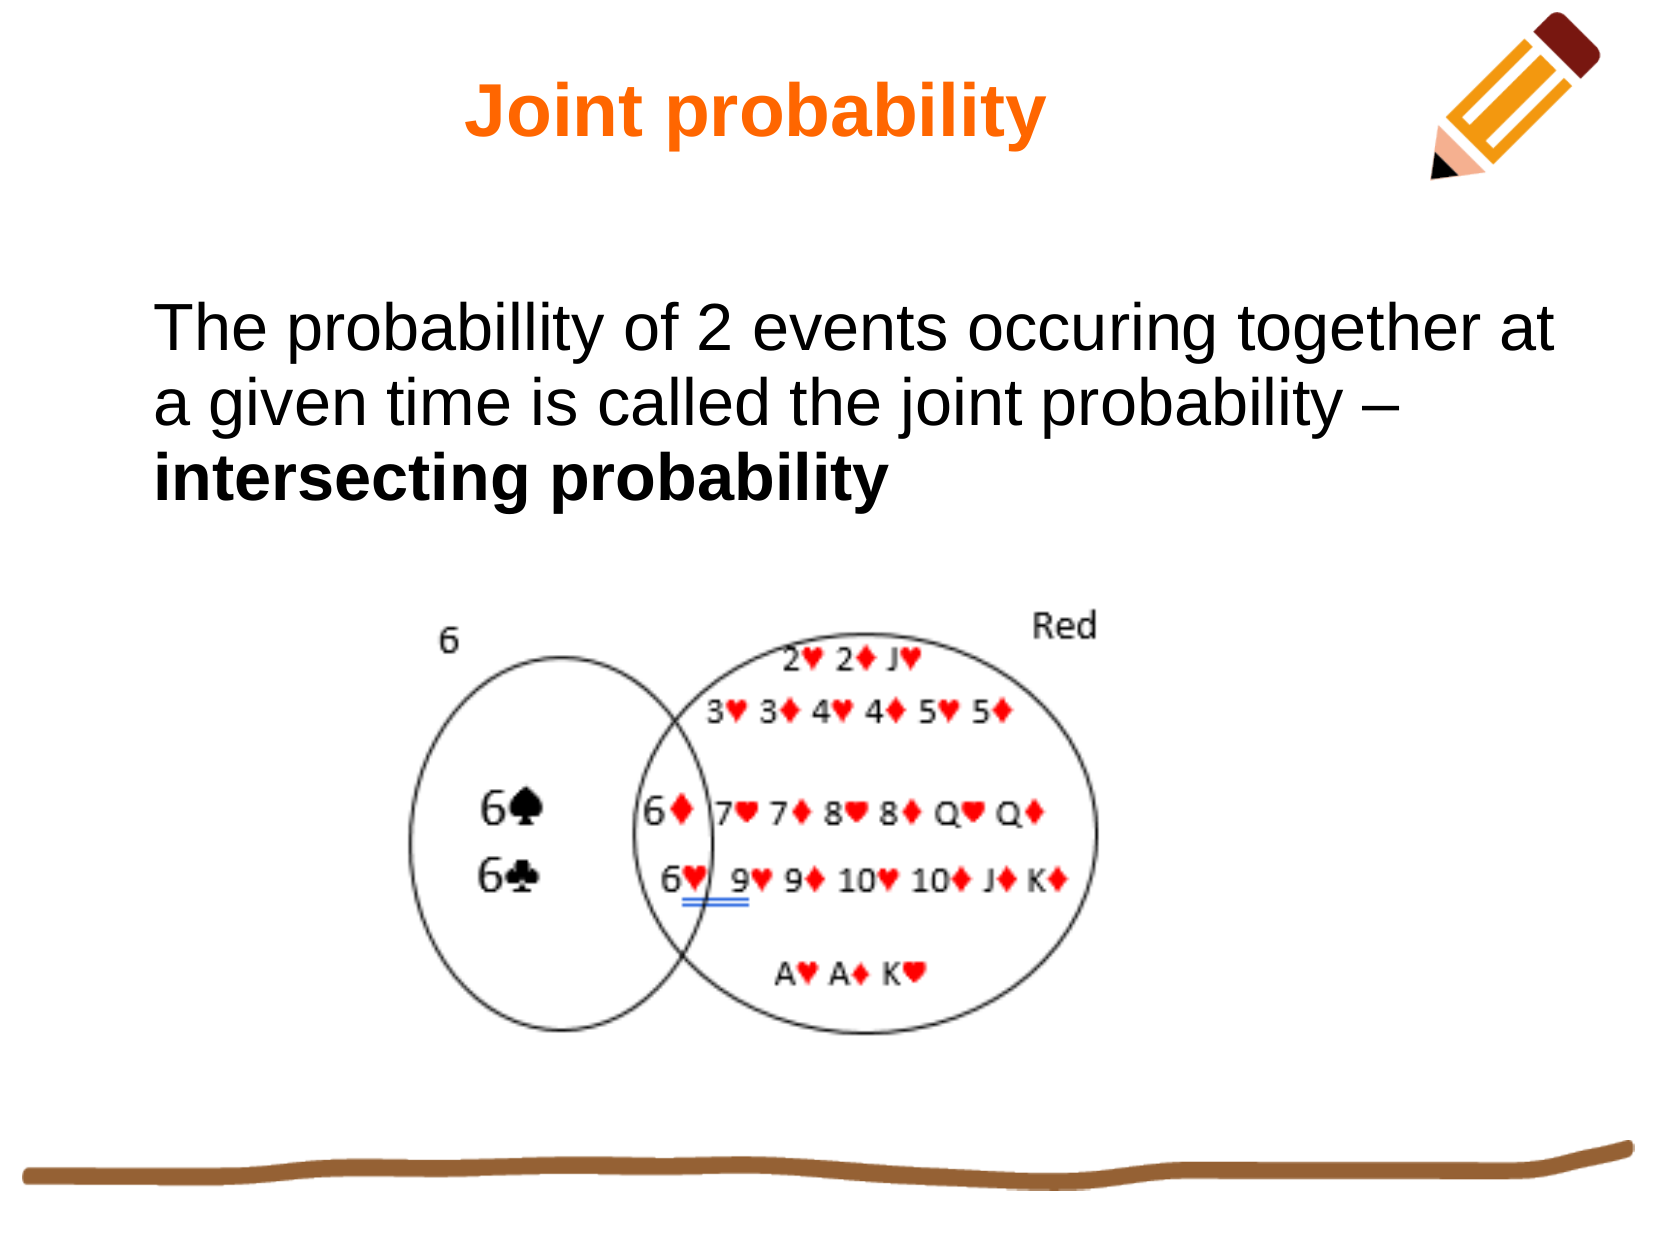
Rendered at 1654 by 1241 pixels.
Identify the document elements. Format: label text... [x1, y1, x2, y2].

picture [22, 1140, 1635, 1191]
list The probabillity of 2 events occuring together at a given time is called the joint probability – intersecting probability [82, 290, 1571, 1122]
picture [1430, 12, 1601, 181]
picture [366, 590, 1134, 1056]
title Joint probability [82, 49, 1430, 172]
